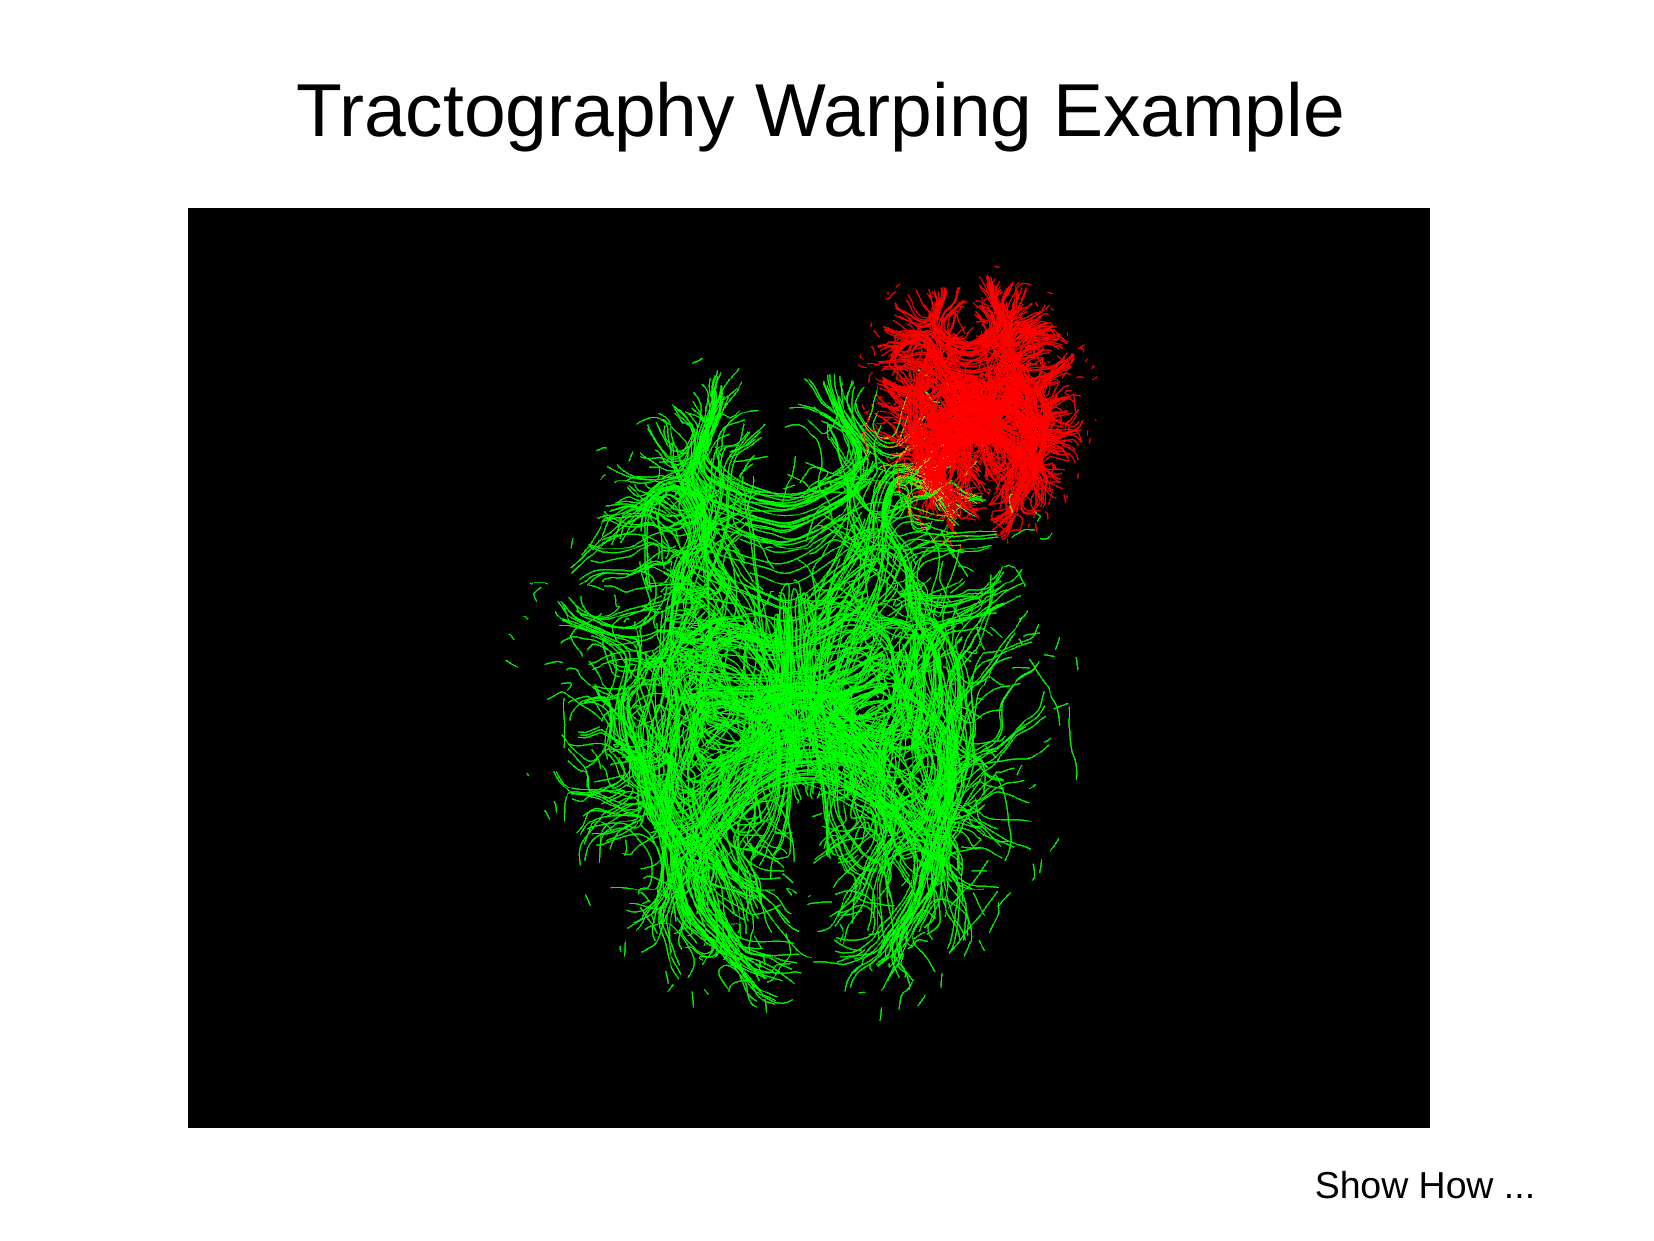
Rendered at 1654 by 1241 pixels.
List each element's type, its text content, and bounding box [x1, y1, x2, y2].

text_box Show How ... [1300, 1157, 1551, 1215]
picture [188, 208, 1430, 1128]
title Tractography Warping Example [76, 14, 1565, 207]
